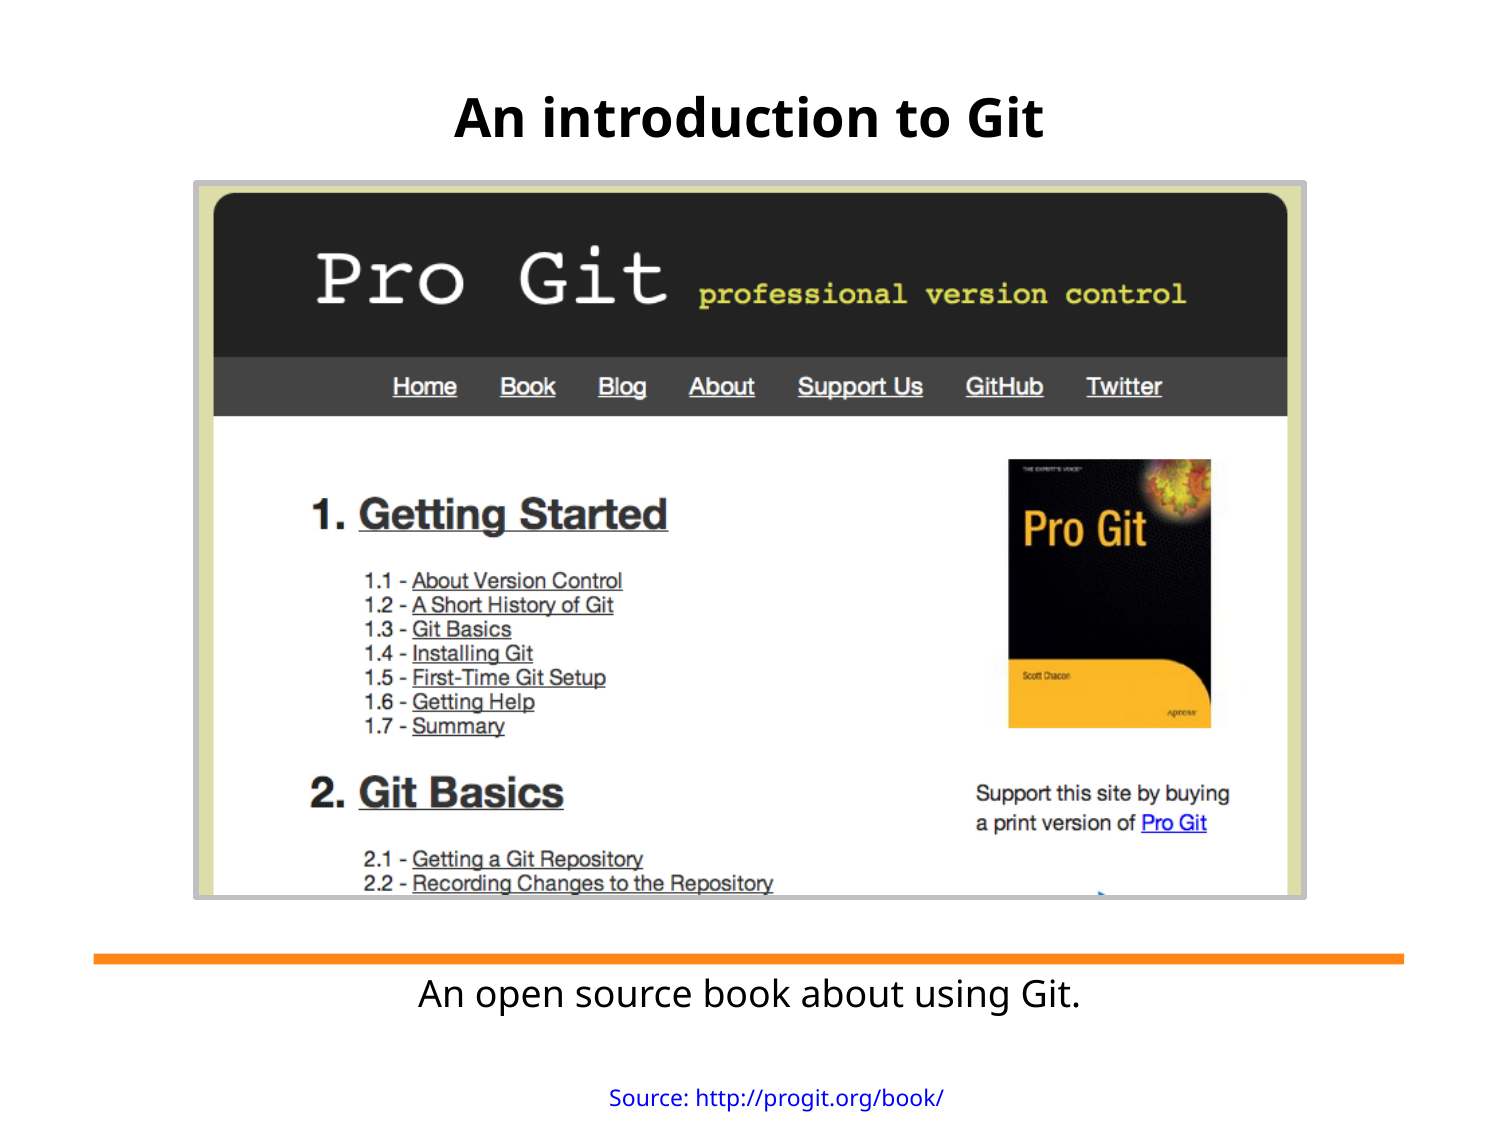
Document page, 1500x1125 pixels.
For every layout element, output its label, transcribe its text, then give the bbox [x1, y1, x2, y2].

text_box Source: http://progit.org/book/ [594, 1074, 906, 1115]
picture [0, 0, 1500, 1125]
title An introduction to Git [75, 44, 1426, 188]
text_box An open source book about using Git. [290, 960, 1210, 1020]
